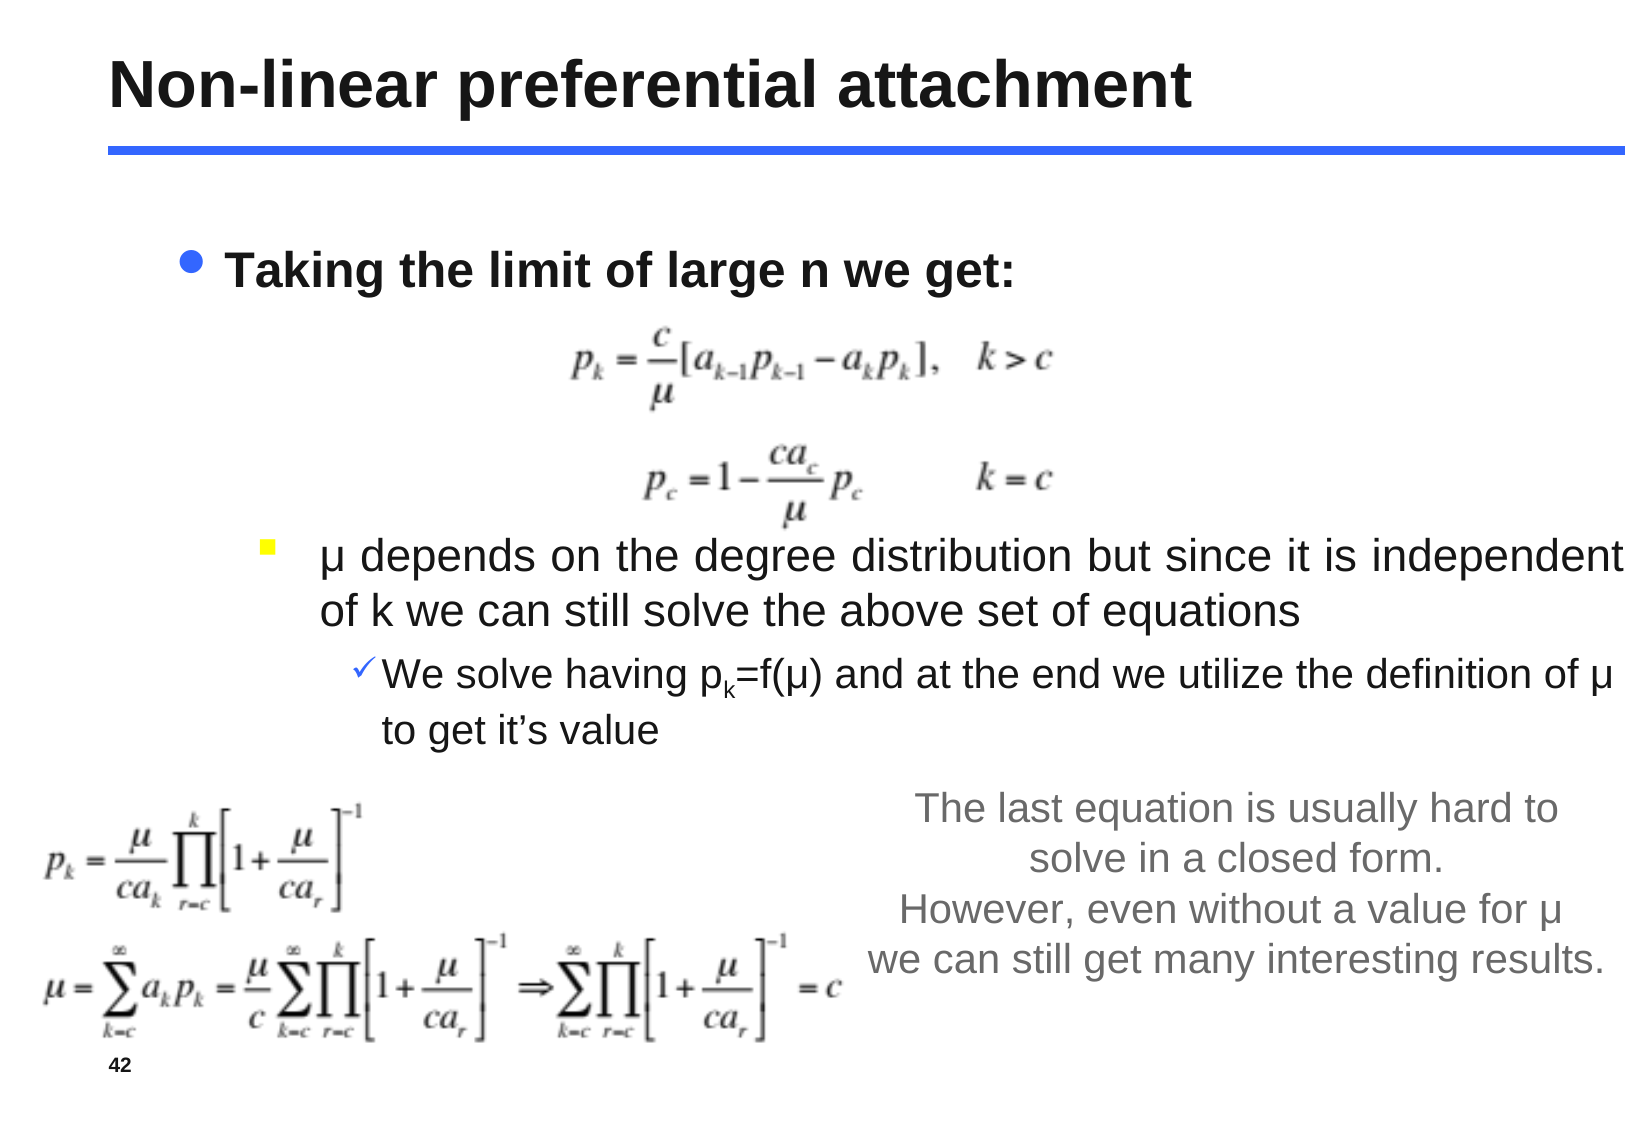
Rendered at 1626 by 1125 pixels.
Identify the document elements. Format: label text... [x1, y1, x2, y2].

chart [544, 296, 1079, 547]
list Taking the limit of large n we get: μ depends on the degree distribution but since it is independent of k we can still solve the above set of equations We solve having pk=f(μ) and at the end we utilize the definition of μ to get it’s value [176, 237, 1626, 975]
text_box <number> [108, 1051, 188, 1077]
chart [39, 795, 846, 1046]
text_box The last equation is usually hard to solve in a closed form. However, even without a value for μ we can still get many interesting results. [853, 773, 1621, 990]
title Non-linear preferential attachment [108, 30, 1558, 131]
